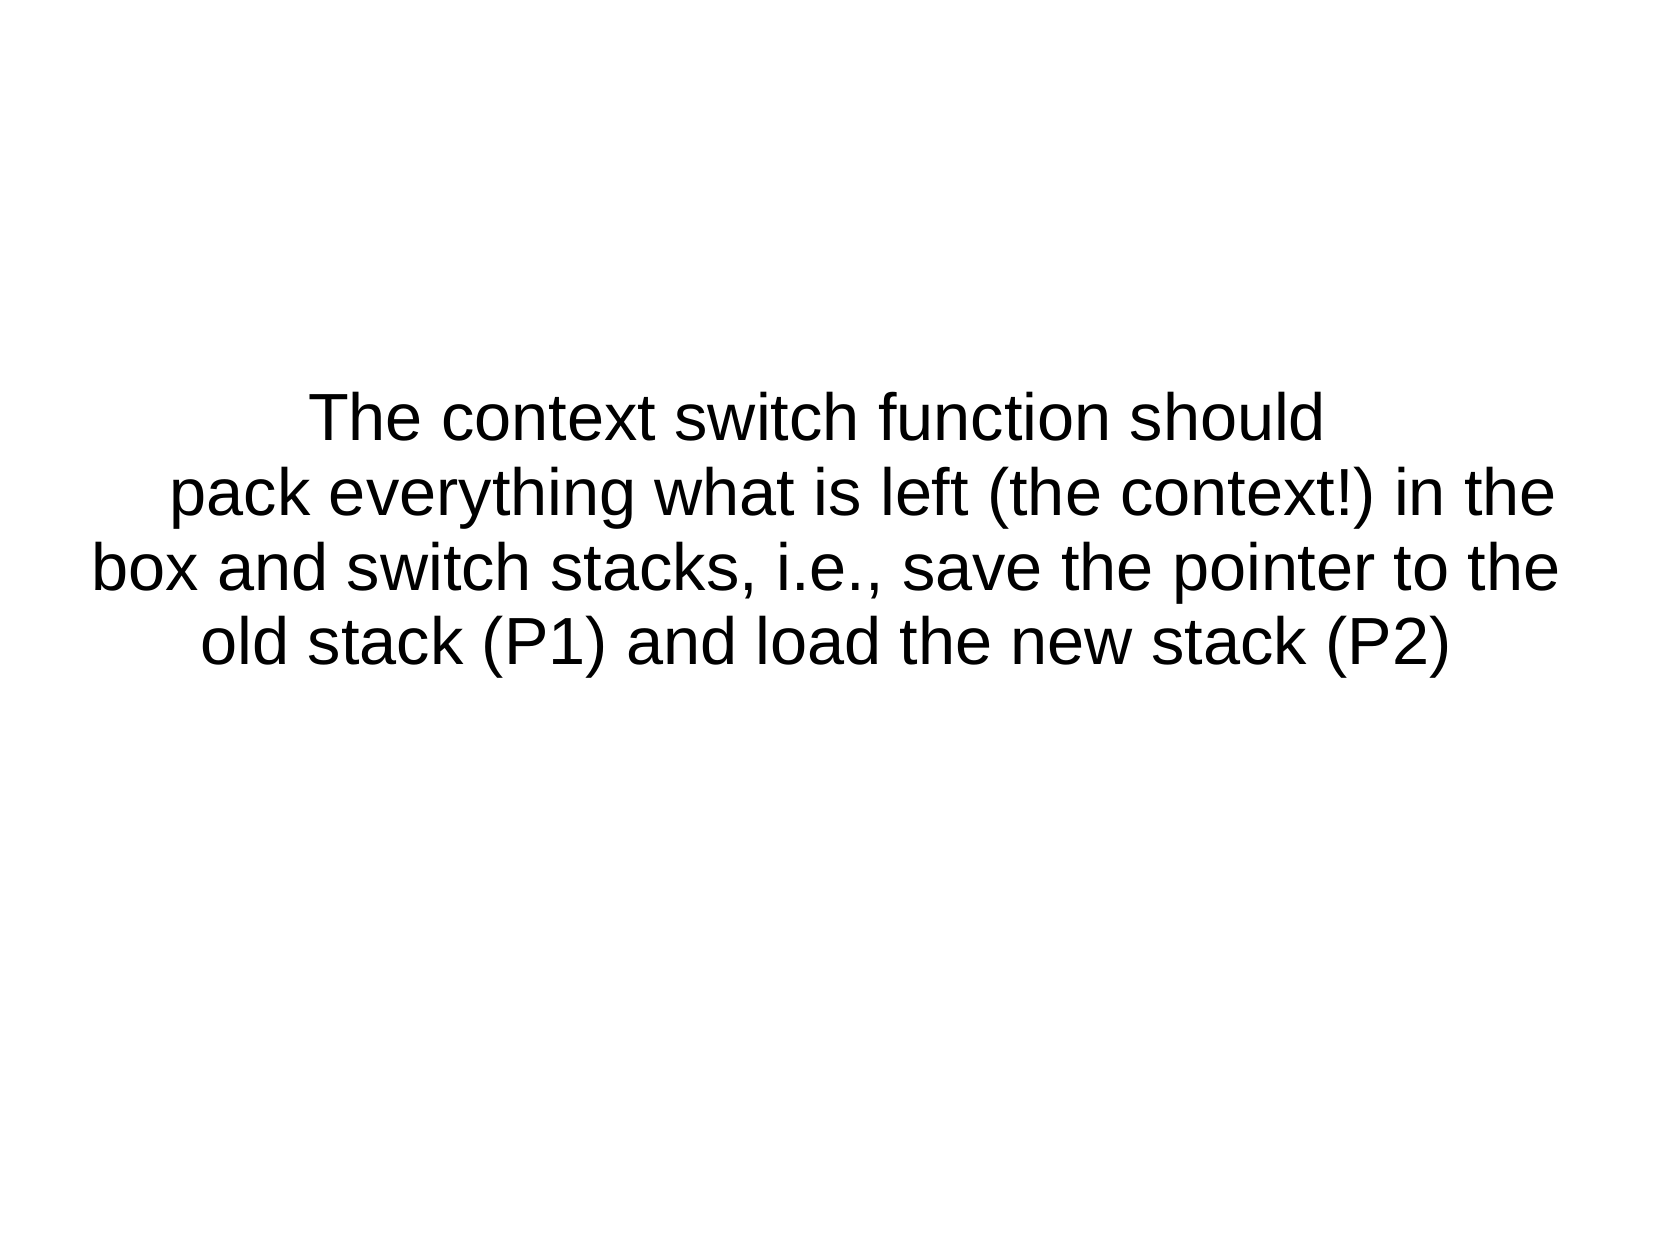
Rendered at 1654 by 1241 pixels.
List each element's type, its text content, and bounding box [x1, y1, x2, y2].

subtitle The context switch function should pack everything what is left (the context!) in the box and switch stacks, i.e., save the pointer to the old stack (P1) and load the new stack (P2) [82, 49, 1571, 1010]
